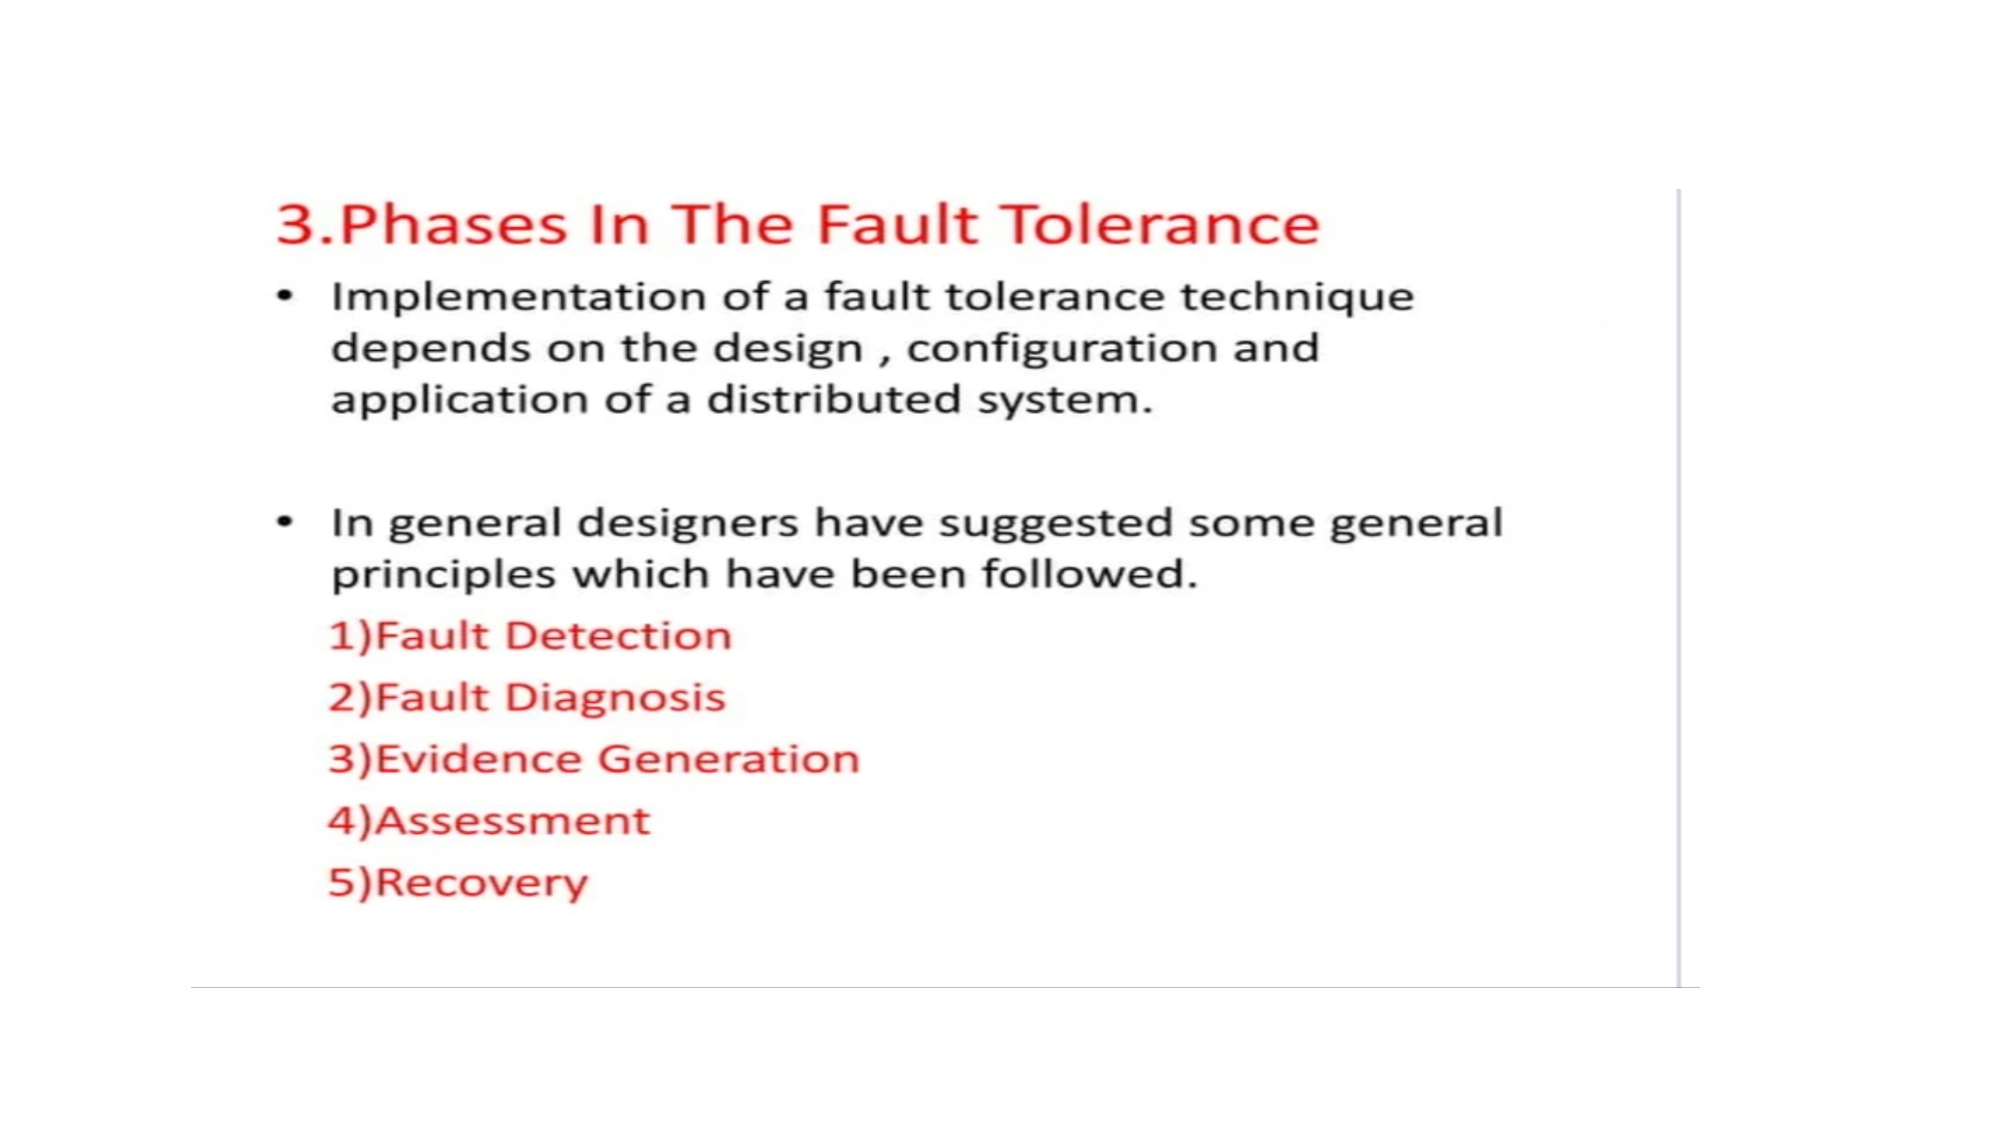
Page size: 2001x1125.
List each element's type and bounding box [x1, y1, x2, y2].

picture [191, 189, 1700, 988]
